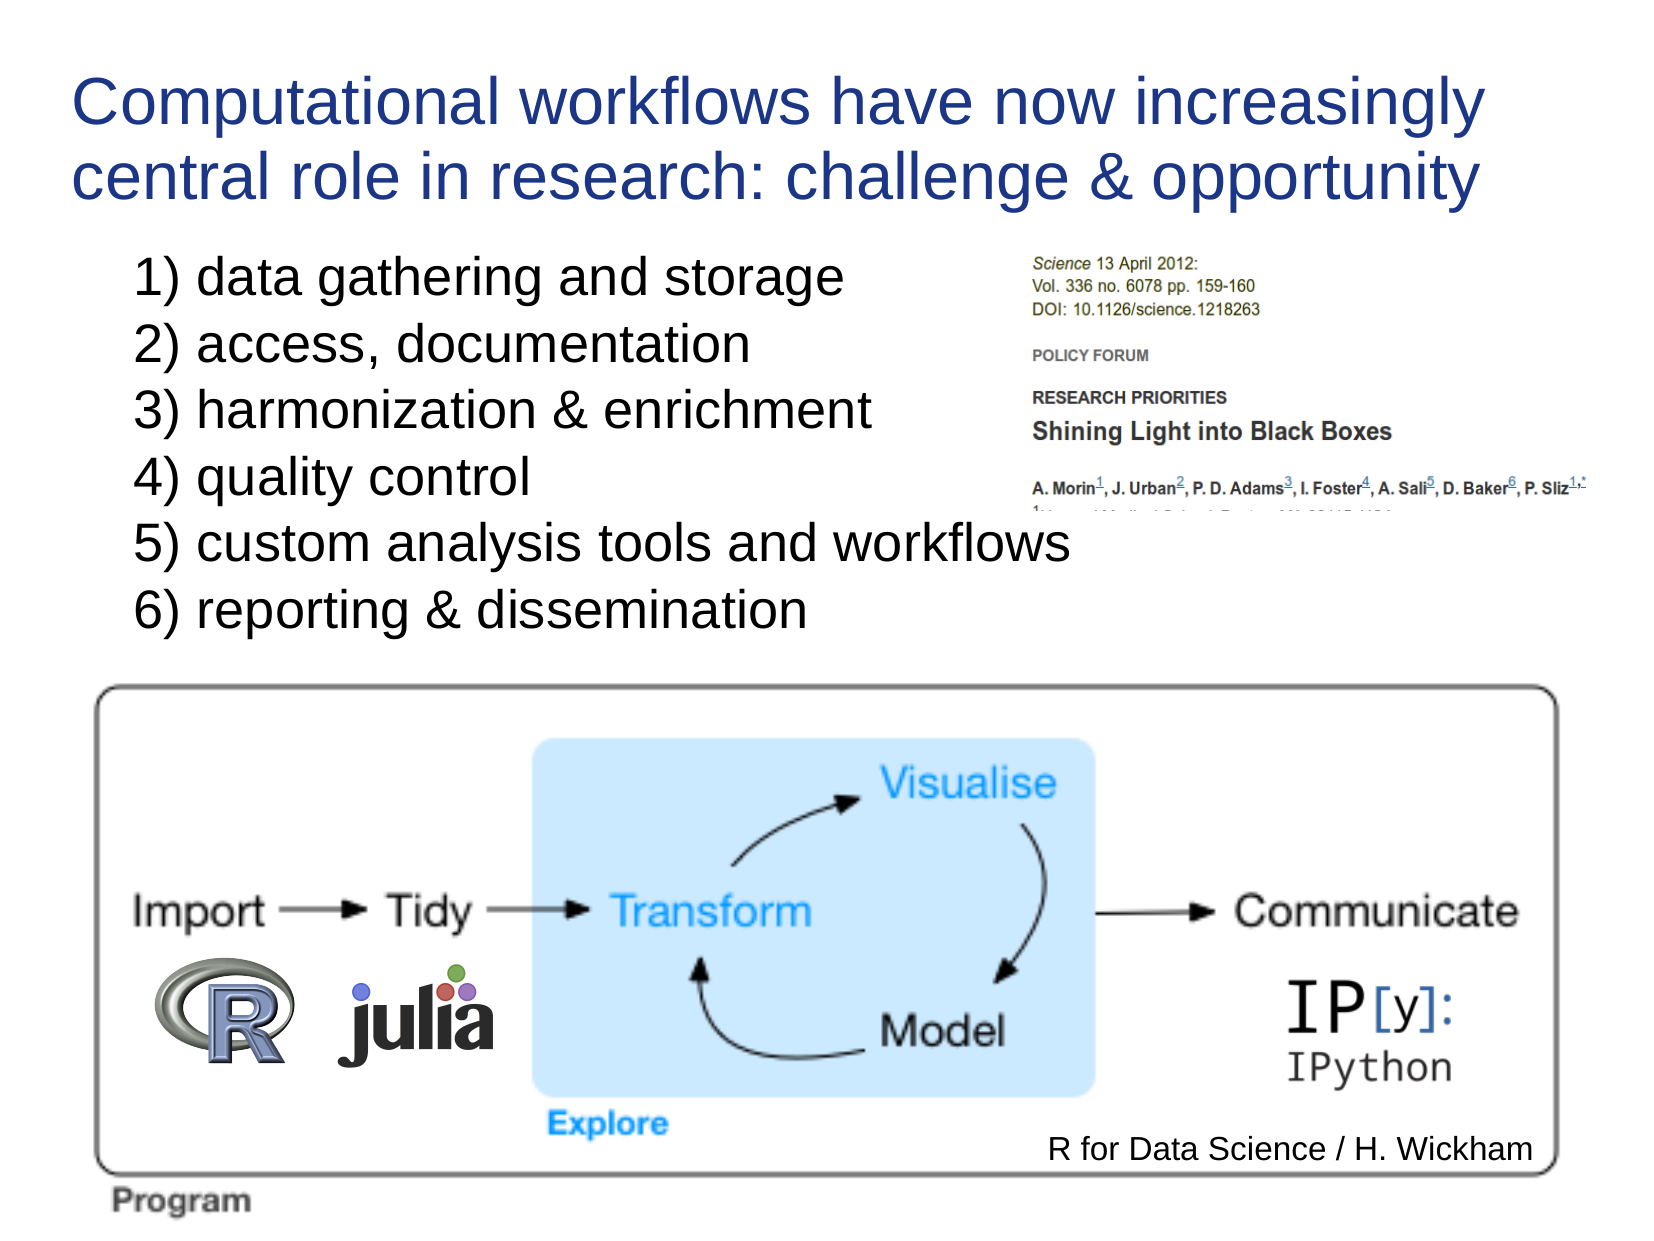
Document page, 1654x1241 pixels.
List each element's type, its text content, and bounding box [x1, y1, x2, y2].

picture [92, 682, 1563, 1224]
picture [1014, 245, 1600, 511]
text_box R for Data Science / H. Wickham [1032, 1123, 1563, 1185]
title Computational workflows have now increasingly central role in research: challenge & opportunity [71, 53, 1561, 225]
list 1) data gathering and storage 2) access, documentation 3) harmonization & enrichment 4) quality control 5) custom analysis tools and workflows 6) reporting & dissemination [62, 246, 1551, 667]
